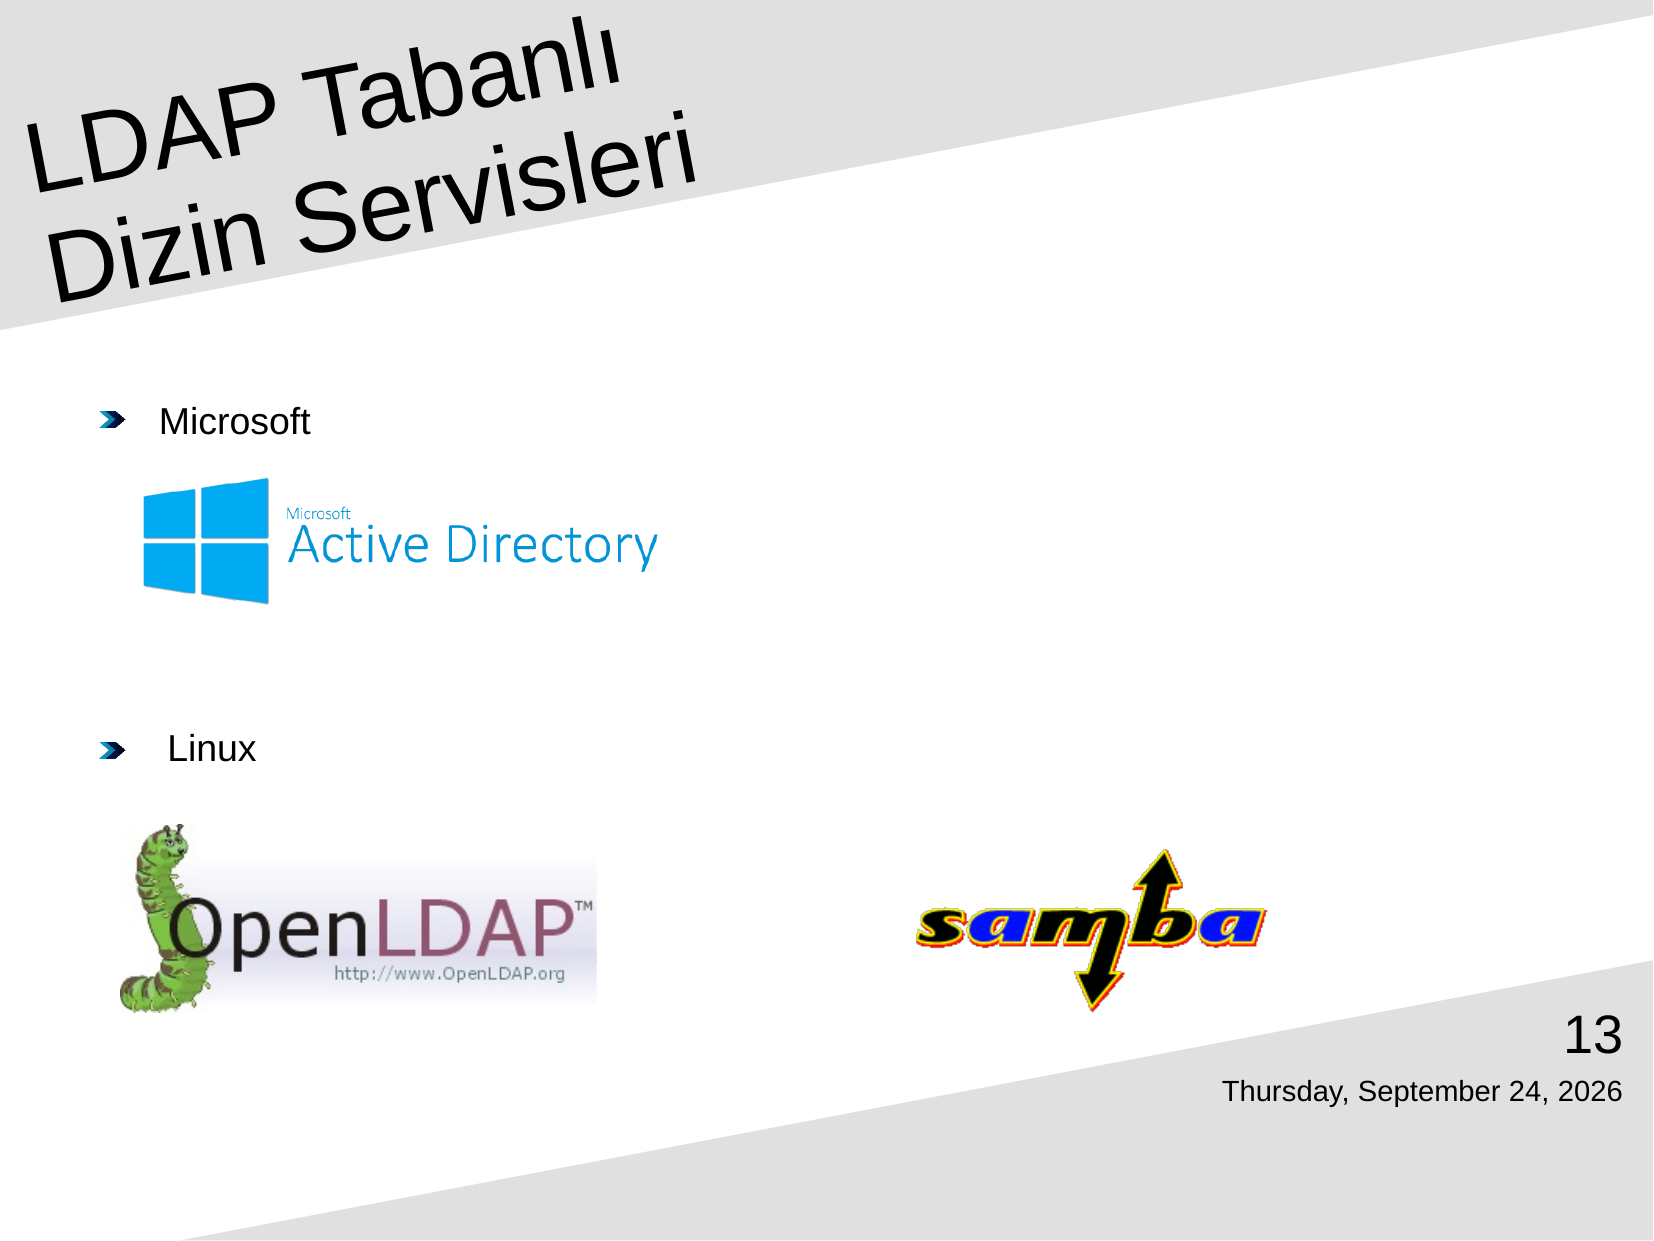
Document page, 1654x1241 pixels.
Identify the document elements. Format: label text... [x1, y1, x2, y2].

picture [120, 824, 597, 1013]
text_box Linux [152, 720, 346, 777]
picture [75, 389, 706, 688]
picture [98, 741, 127, 760]
title LDAP Tabanlı Dizin Servisleri [5, 0, 1530, 380]
text_box Microsoft [144, 393, 361, 451]
picture [915, 848, 1269, 1021]
